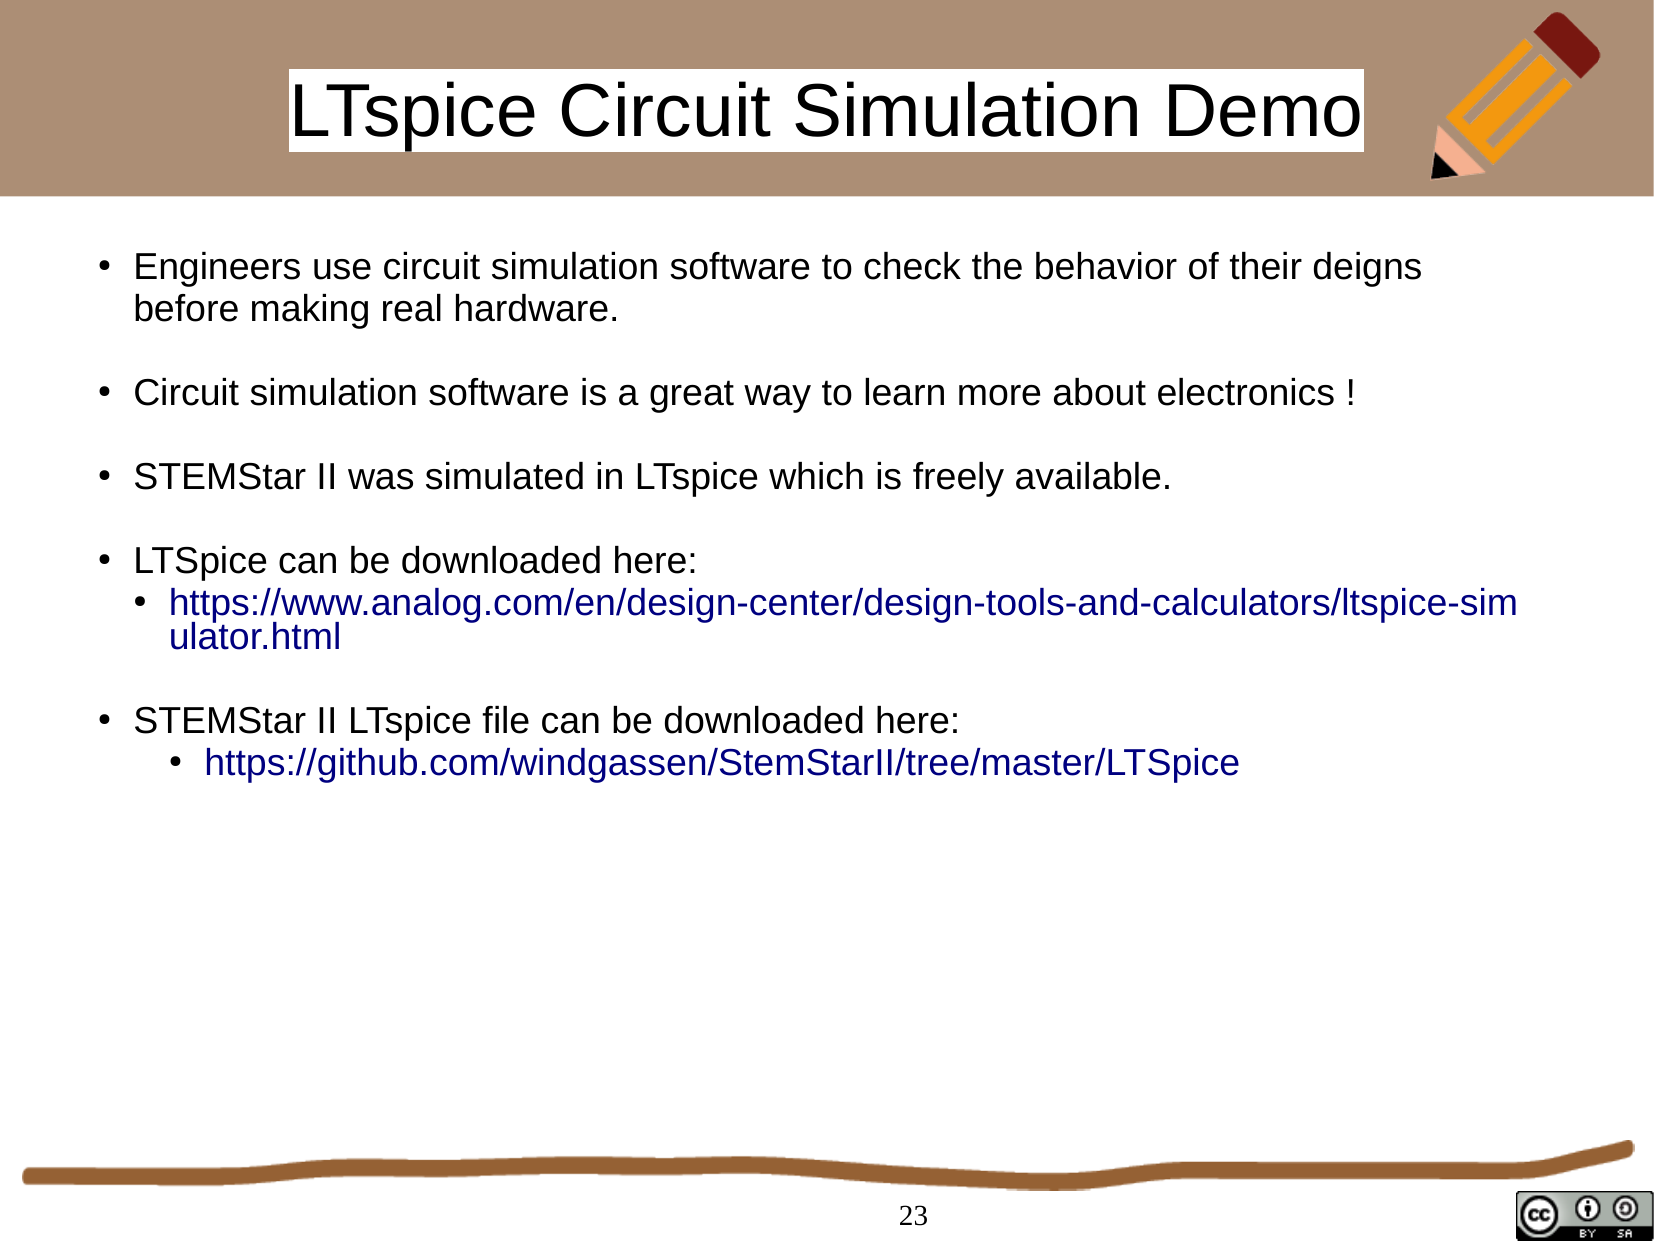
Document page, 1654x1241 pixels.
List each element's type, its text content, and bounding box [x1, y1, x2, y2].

picture [1430, 12, 1601, 181]
picture [22, 1140, 1654, 1241]
text_box Engineers use circuit simulation software to check the behavior of their deigns before making real hardware. Circuit simulation software is a great way to learn more about electronics ! STEMStar II was simulated in LTspice which is freely available. LTSpice can be downloaded here: https://www.analog.com/en/design-center/design-tools-and-calculators/ltspice-simulator.html STEMStar II LTspice file can be downloaded here: https://github.com/windgassen/StemStarII/tree/master/LTSpice [83, 238, 1544, 944]
title LTspice Circuit Simulation Demo [82, 49, 1571, 172]
